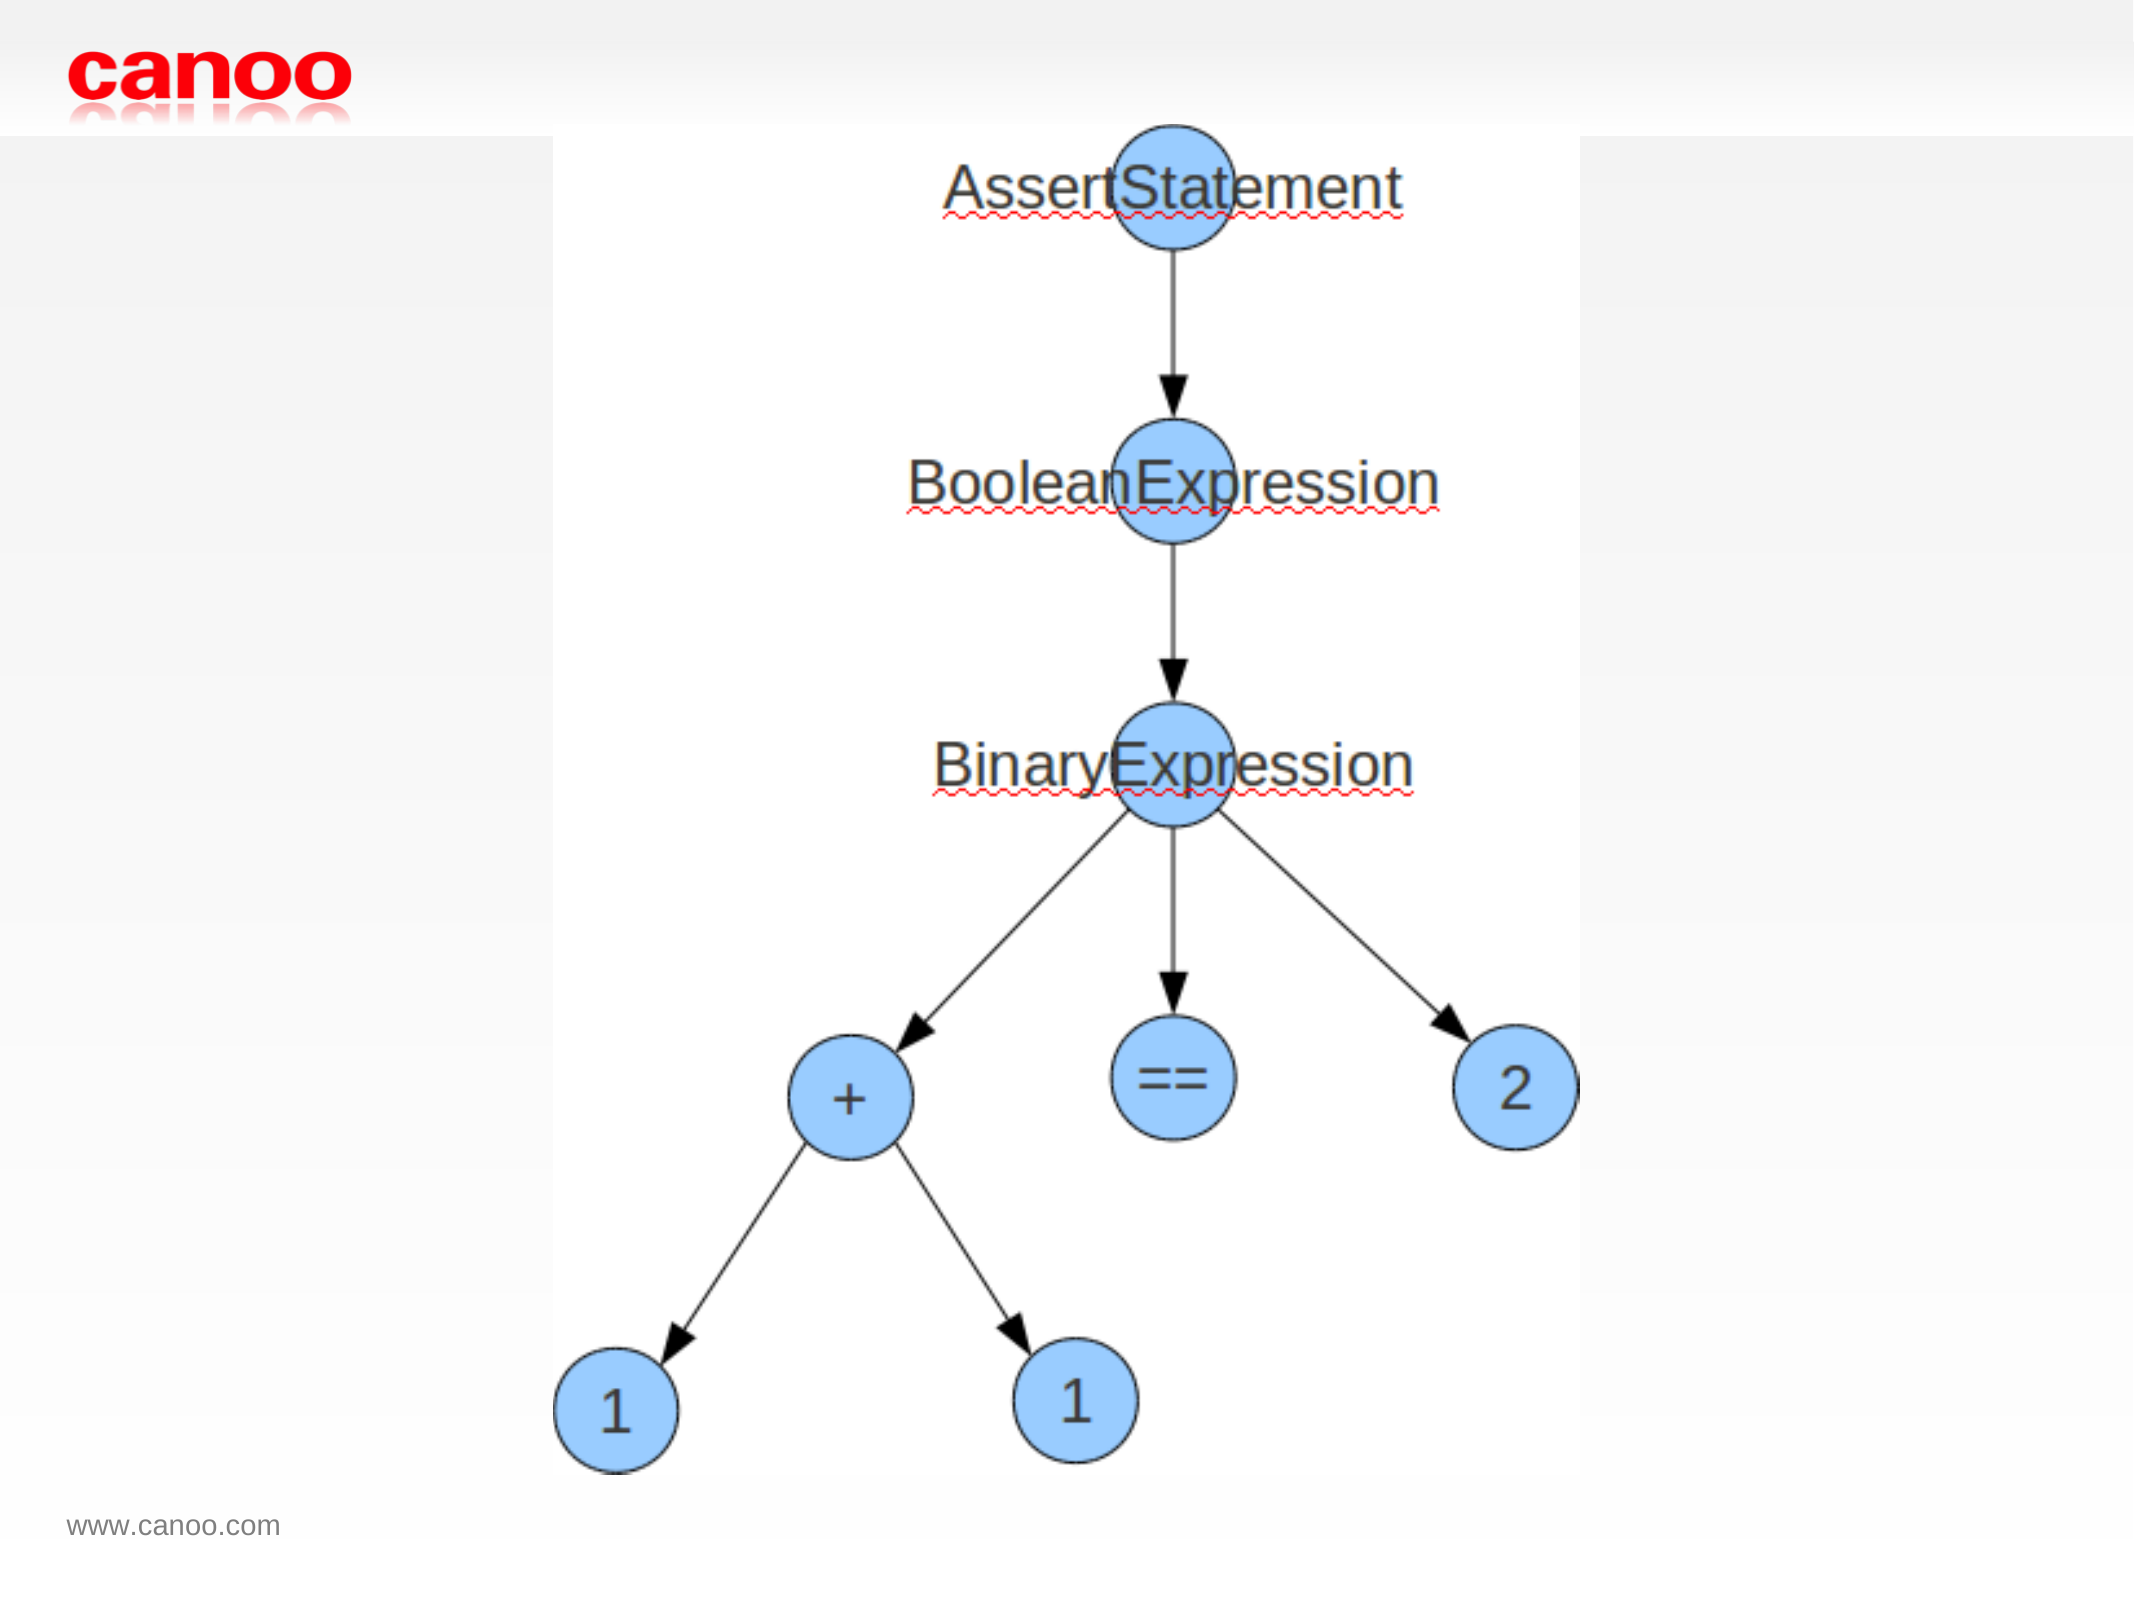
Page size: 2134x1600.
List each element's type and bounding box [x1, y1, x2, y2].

picture [553, 124, 1580, 1475]
picture [65, 48, 353, 154]
